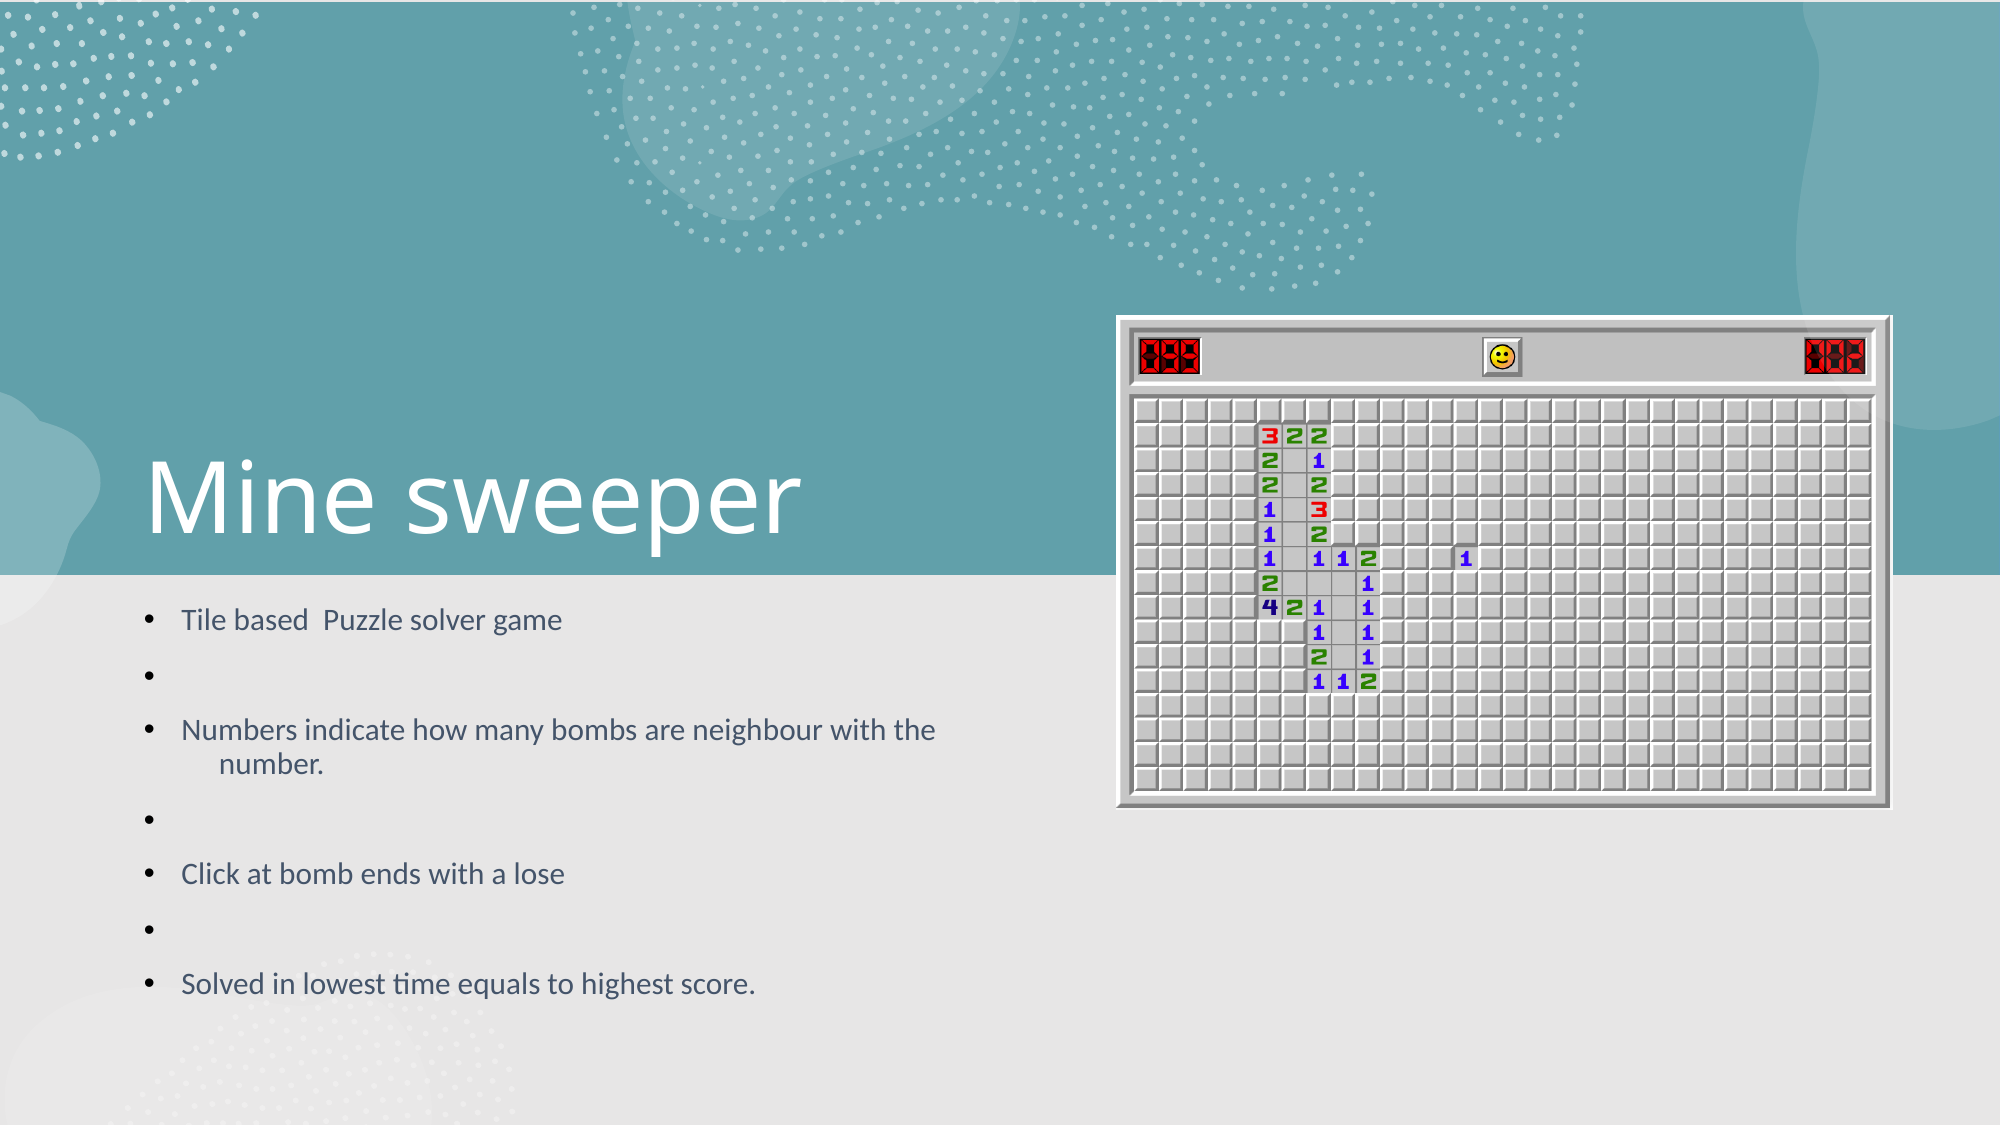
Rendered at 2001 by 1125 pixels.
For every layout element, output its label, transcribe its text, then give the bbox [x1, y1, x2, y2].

picture [1116, 315, 1893, 810]
text_box [0, 0, 2000, 1125]
list Tile based Puzzle solver game Numbers indicate how many bombs are neighbour with the number. Click at bomb ends with a lose Solved in lowest time equals to highest score. [128, 585, 1063, 1021]
title Mine sweeper [128, 138, 1063, 563]
